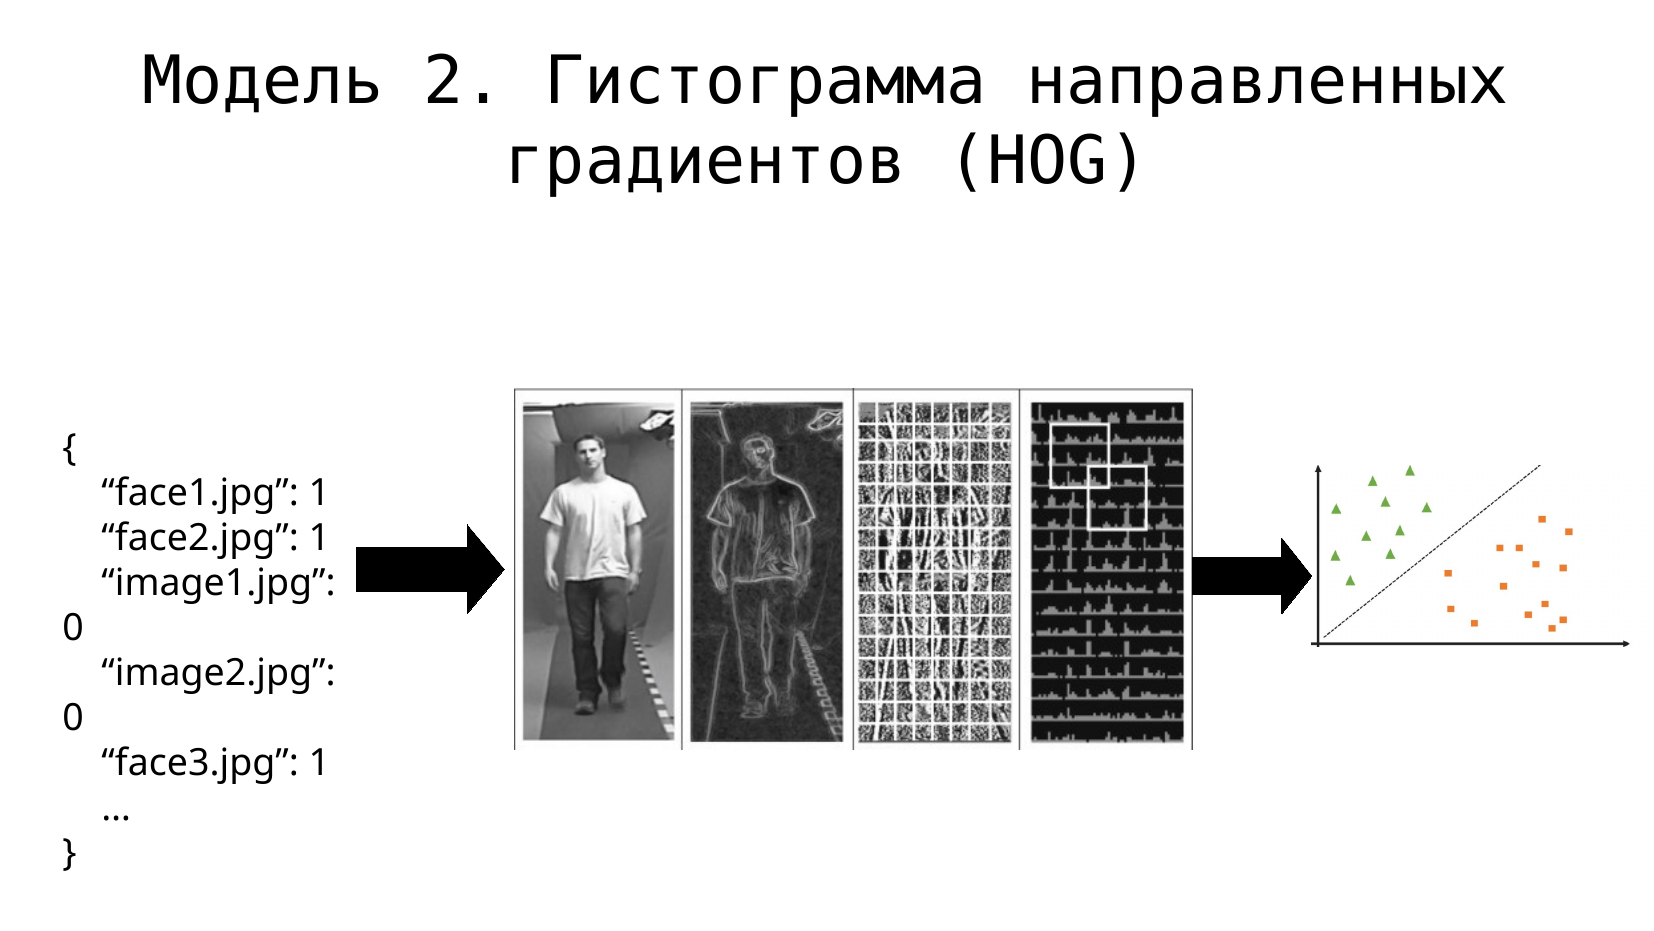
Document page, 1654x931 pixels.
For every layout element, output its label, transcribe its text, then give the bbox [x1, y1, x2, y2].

text_box { “face1.jpg”: 1 “face2.jpg”: 1 “image1.jpg”: 0 “image2.jpg”: 0 “face3.jpg”: 1 … } [47, 415, 378, 794]
picture [1311, 465, 1654, 647]
picture [514, 388, 1193, 750]
text_box [356, 524, 505, 614]
title Модель 2. Гистограмма направленных градиентов (HOG) [82, 37, 1571, 193]
text_box [1192, 538, 1312, 614]
